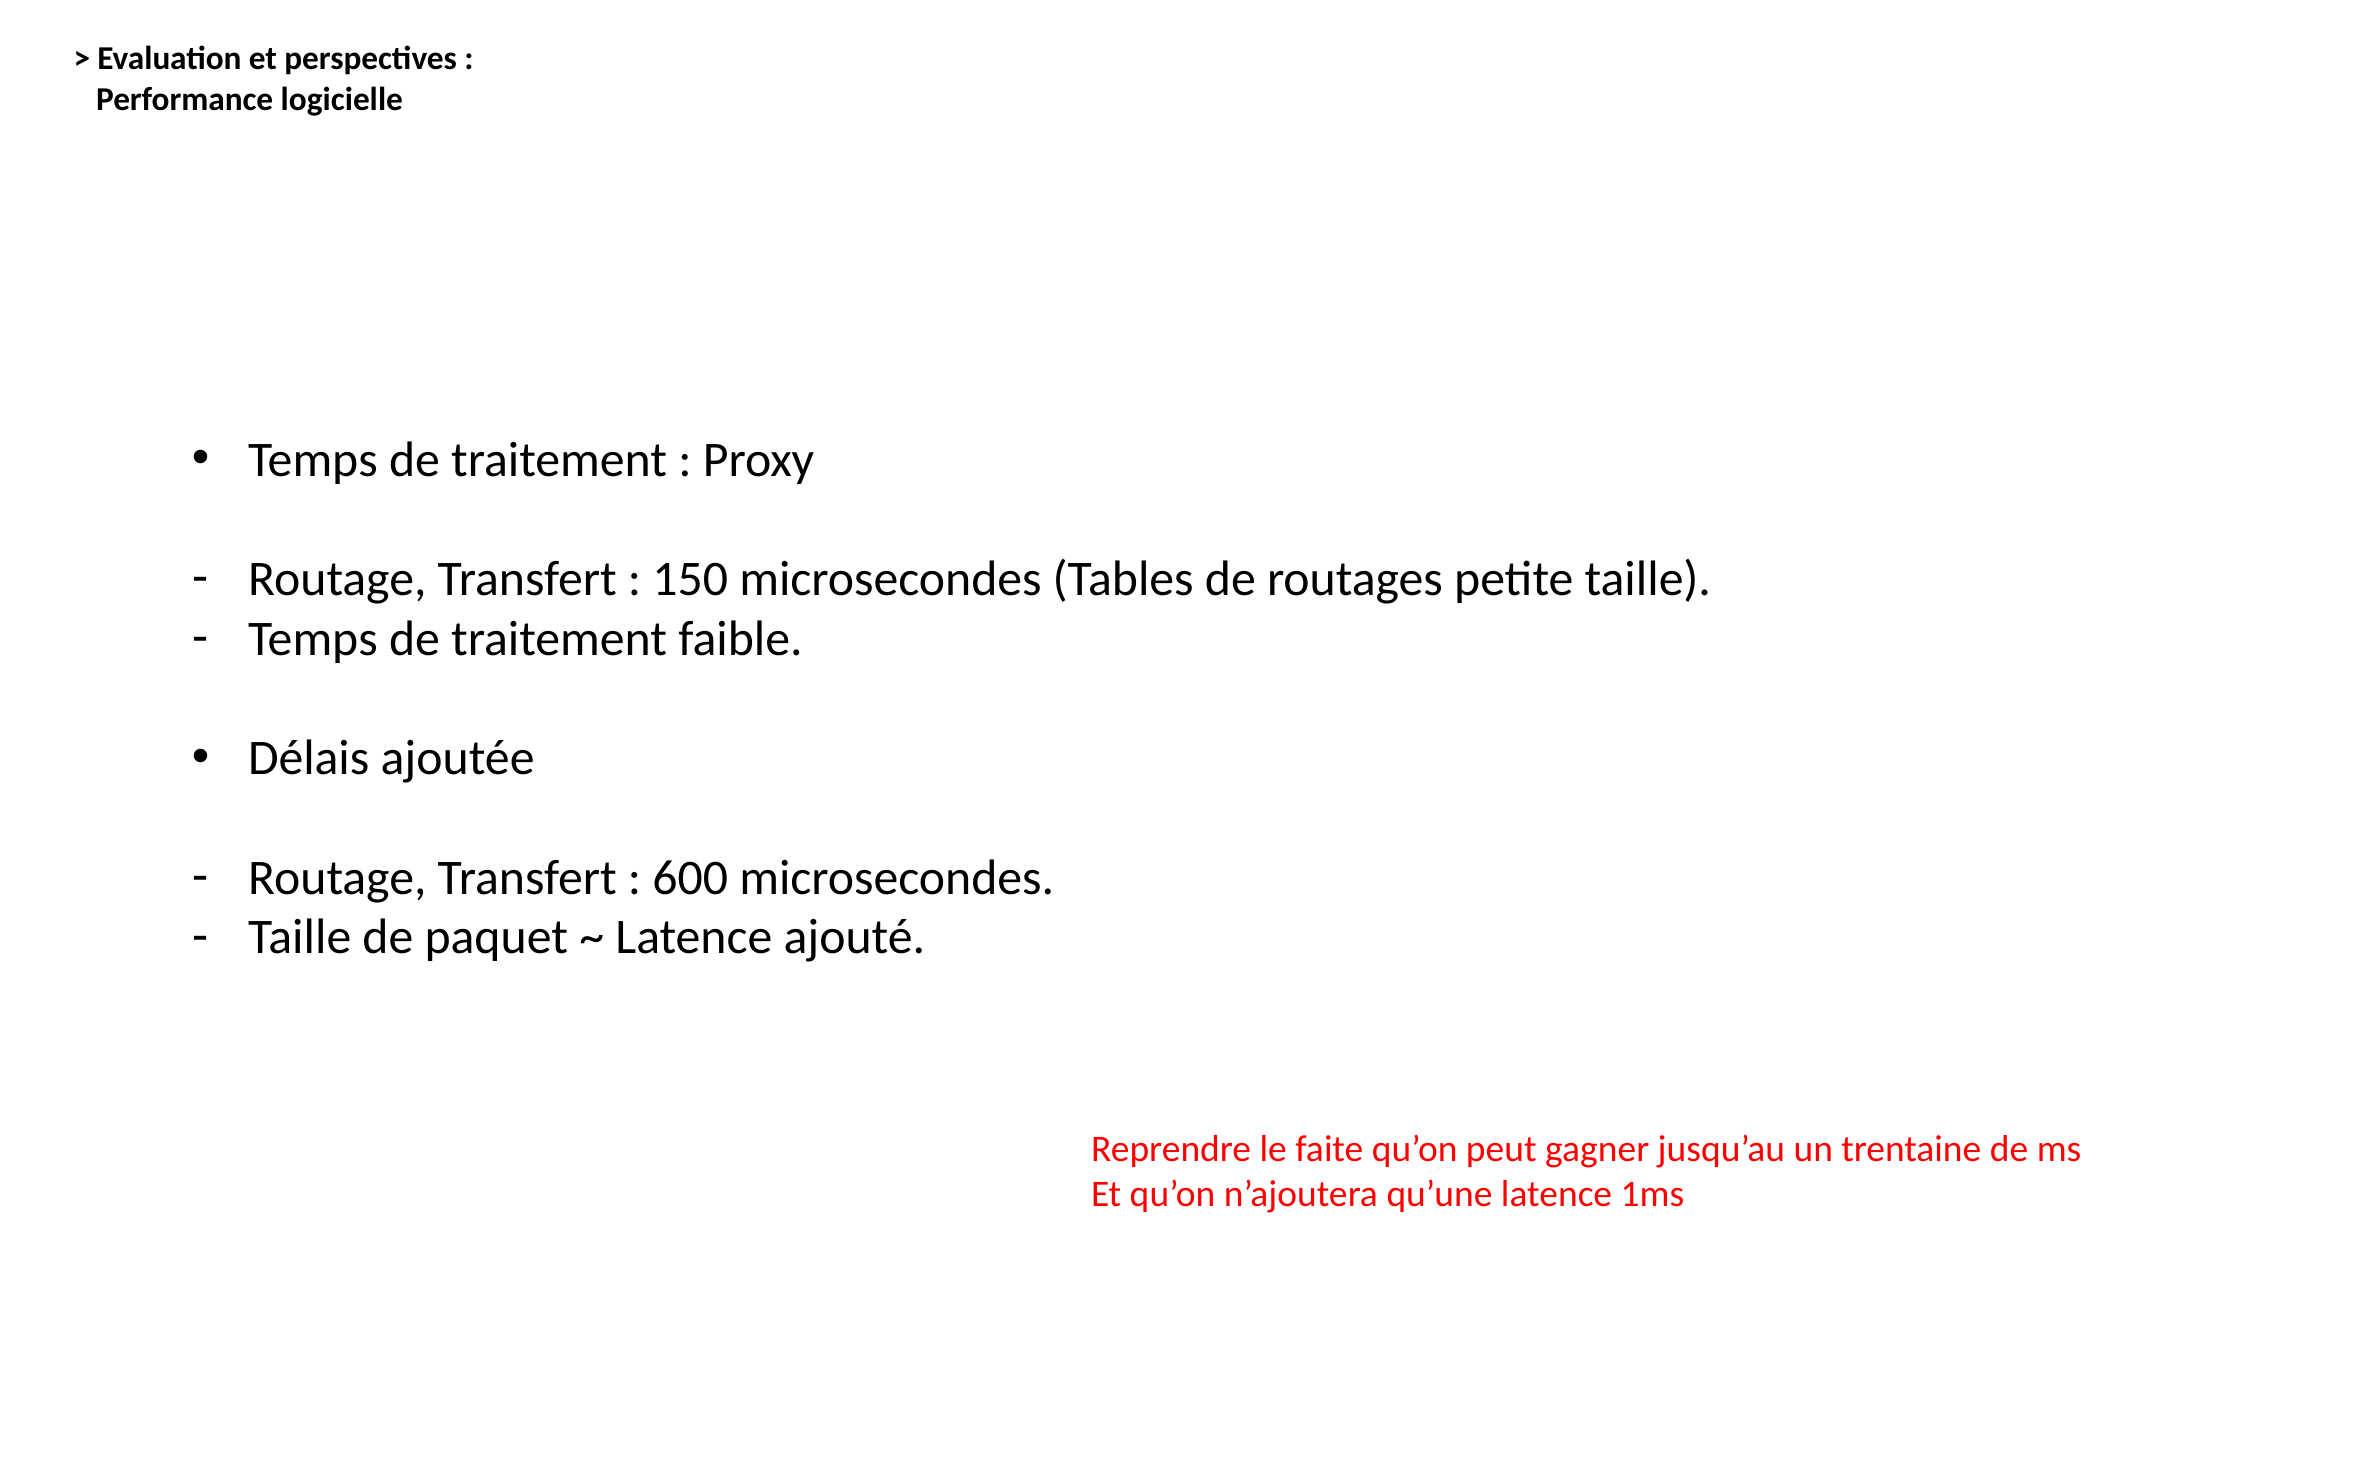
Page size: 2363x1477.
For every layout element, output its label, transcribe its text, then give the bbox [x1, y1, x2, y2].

text_box Temps de traitement : Proxy Routage, Transfert : 150 microsecondes (Tables de routages petite taille). Temps de traitement faible. Délais ajoutée Routage, Transfert : 600 microsecondes. Taille de paquet ~ Latence ajouté. [176, 419, 2256, 1032]
text_box Reprendre le faite qu’on peut gagner jusqu’au un trentaine de ms Et qu’on n’ajoutera qu’une latence 1ms [1076, 1116, 2257, 1221]
text_box > Evaluation et perspectives : Performance logicielle [58, 29, 1099, 125]
